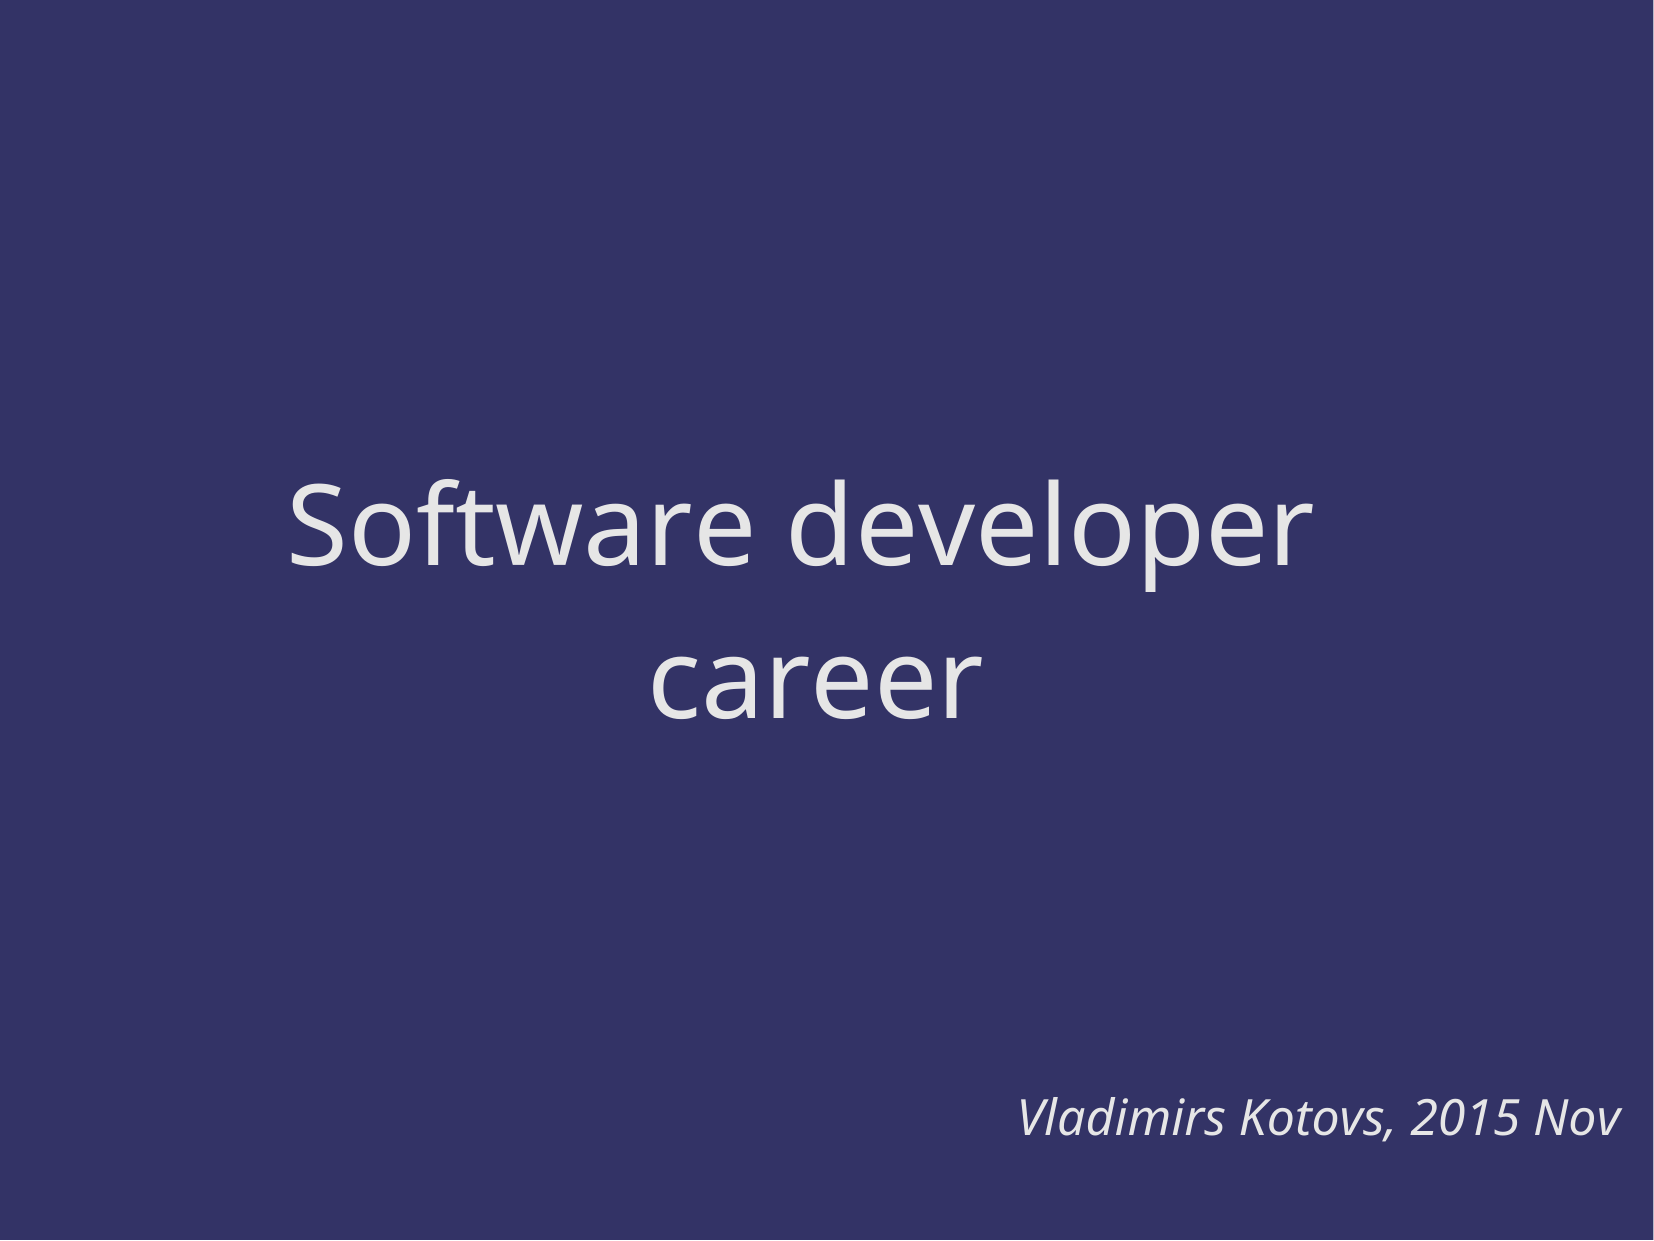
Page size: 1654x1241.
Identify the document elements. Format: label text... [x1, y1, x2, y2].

title Vladimirs Kotovs, 2015 Nov [390, 1065, 1621, 1168]
title Software developer career [71, 461, 1561, 736]
